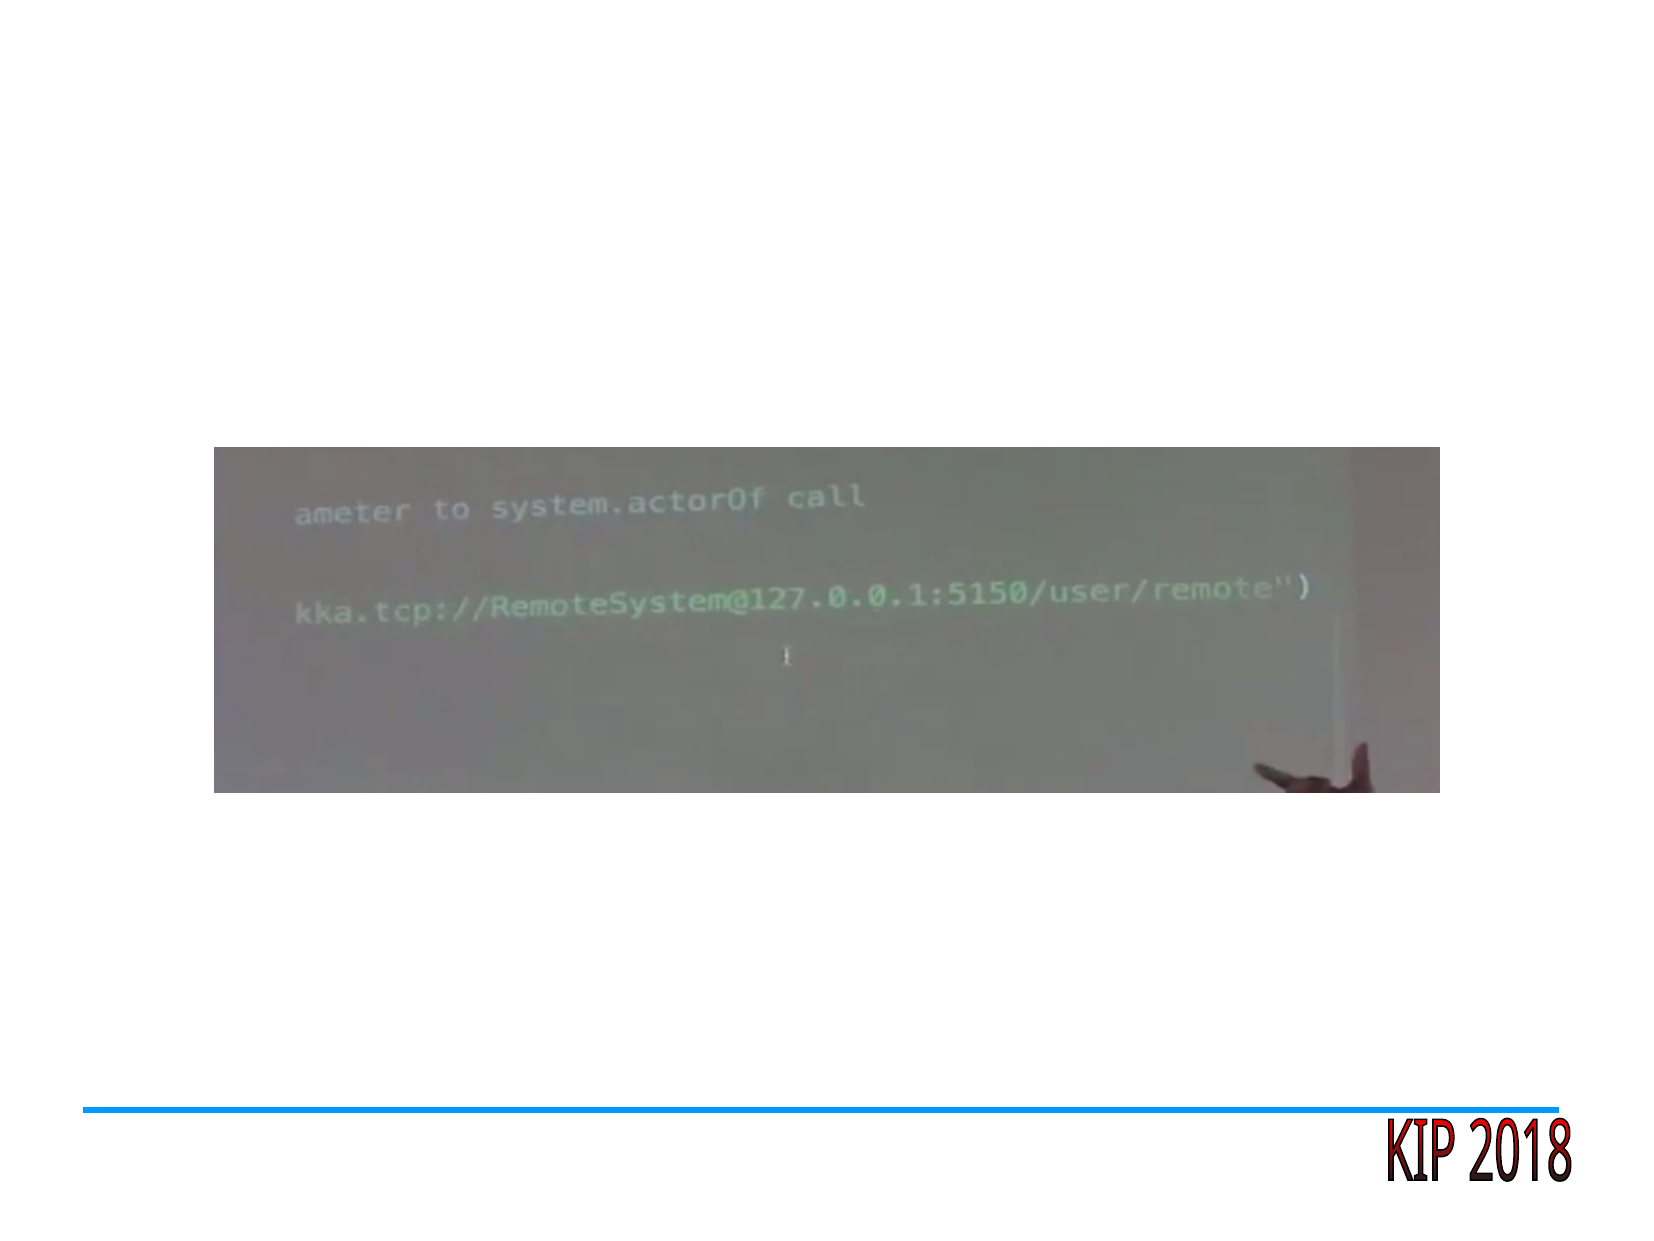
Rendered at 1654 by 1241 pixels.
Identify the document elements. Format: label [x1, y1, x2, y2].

picture [214, 447, 1440, 793]
